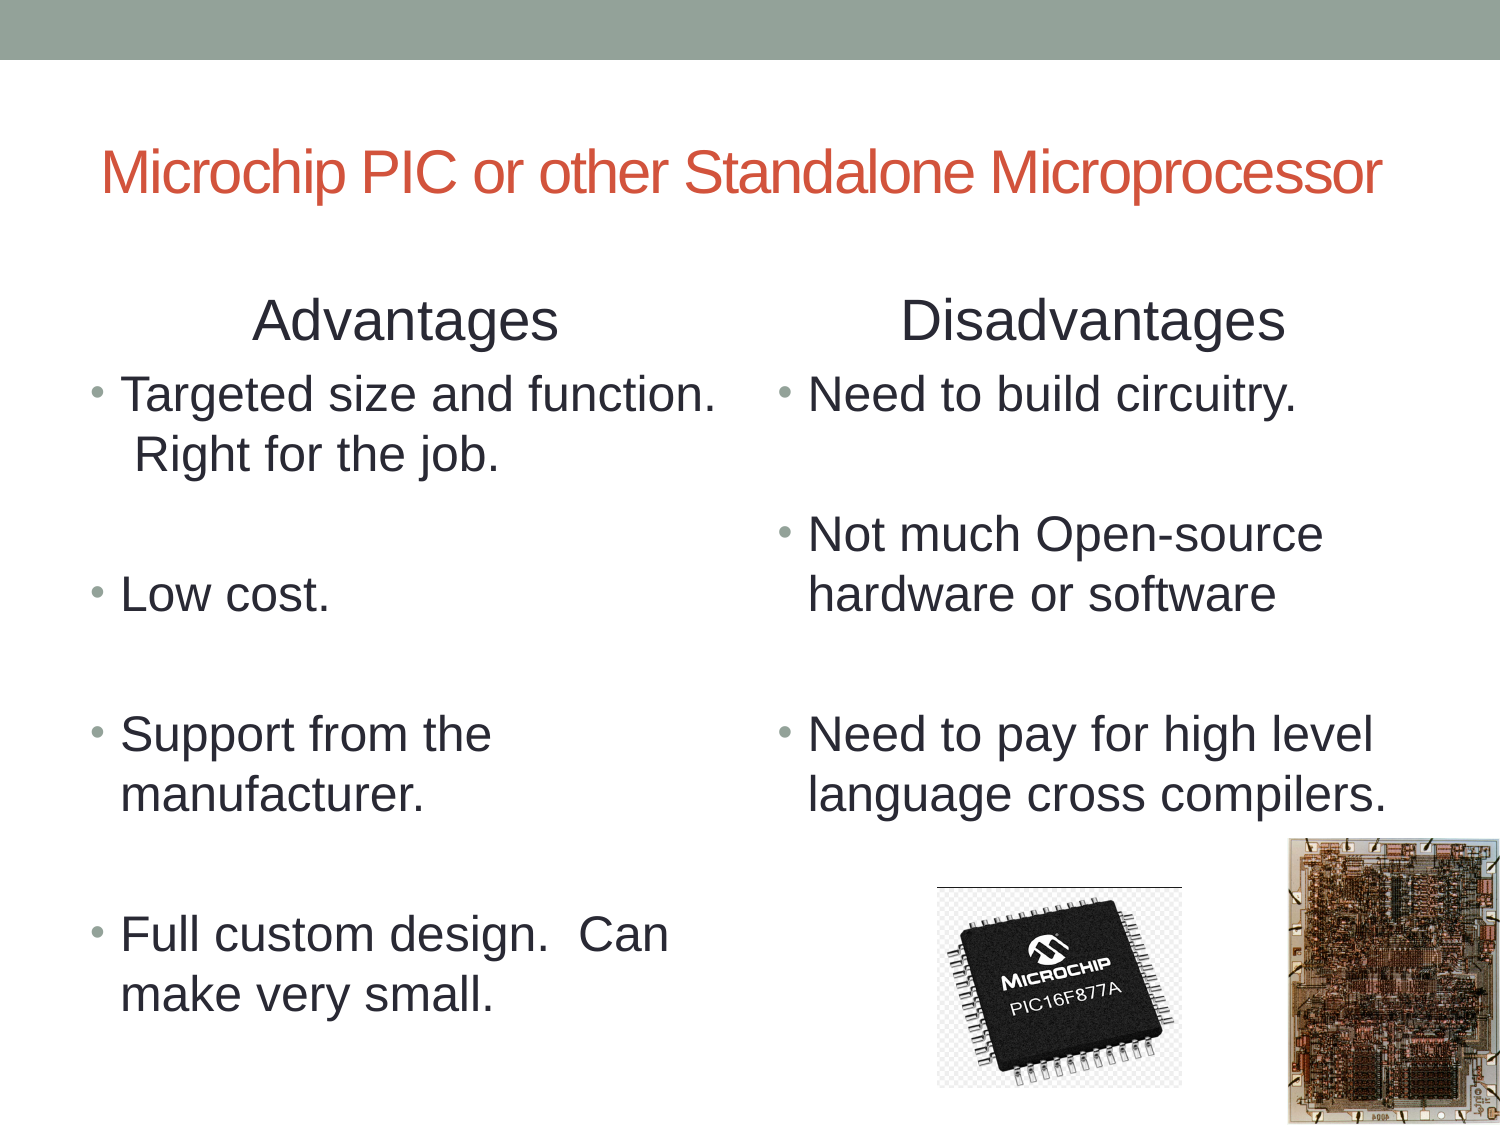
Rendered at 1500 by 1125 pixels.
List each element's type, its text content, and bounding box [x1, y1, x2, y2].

picture [937, 887, 1182, 1088]
title Microchip PIC or other Standalone Microprocessor [75, 87, 1425, 250]
list Advantages Targeted size and function. Right for the job. Low cost. Support from the manufacturer. Full custom design. Can make very small. [75, 274, 738, 1049]
picture [1287, 838, 1500, 1125]
list Disadvantages Need to build circuitry. Not much Open-source hardware or software Need to pay for high level language cross compilers. [762, 274, 1425, 1049]
